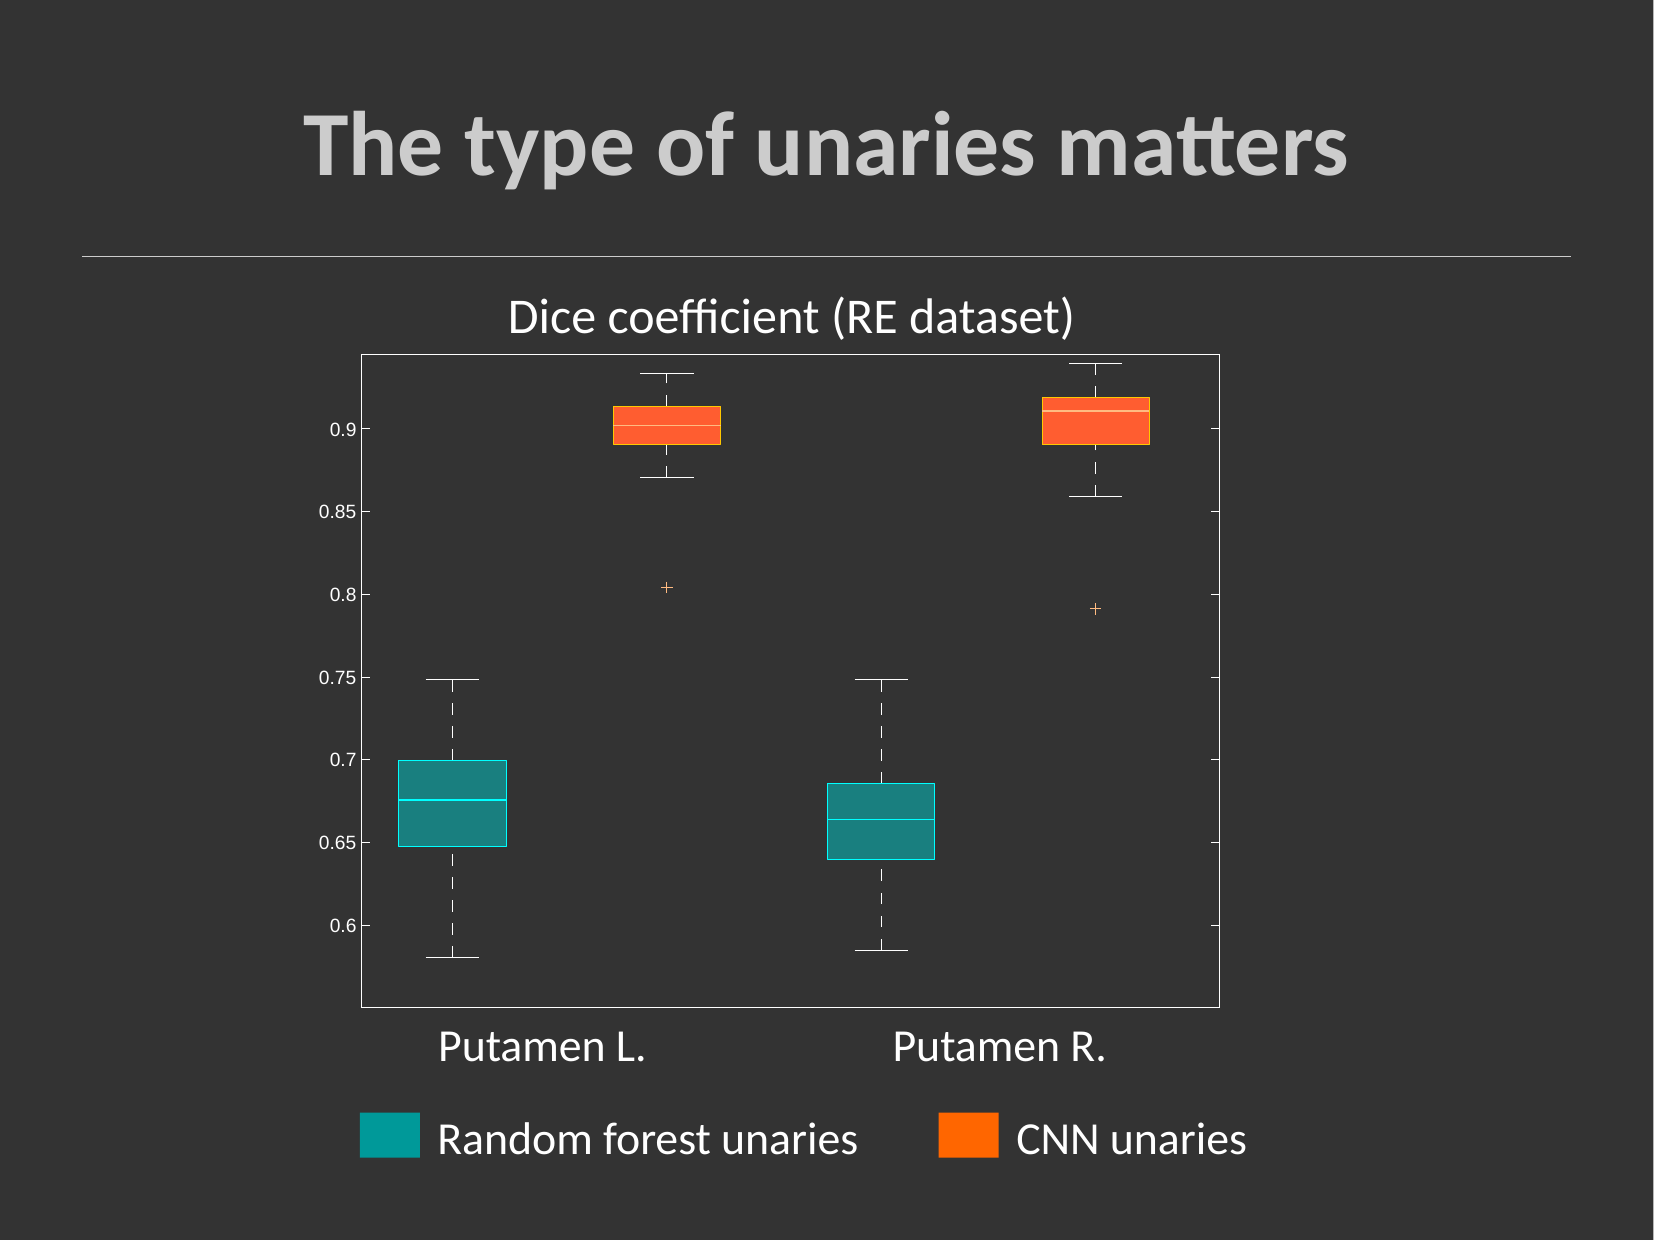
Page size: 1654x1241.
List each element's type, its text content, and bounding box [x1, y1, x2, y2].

text_box Dice coefficient (RE dataset) [431, 288, 1152, 354]
title The type of unaries matters [82, 49, 1571, 257]
text_box [938, 1112, 999, 1158]
text_box Random forest unaries [422, 1112, 893, 1220]
picture [318, 347, 1227, 1036]
text_box [359, 1112, 420, 1158]
text_box CNN unaries [1001, 1112, 1341, 1220]
